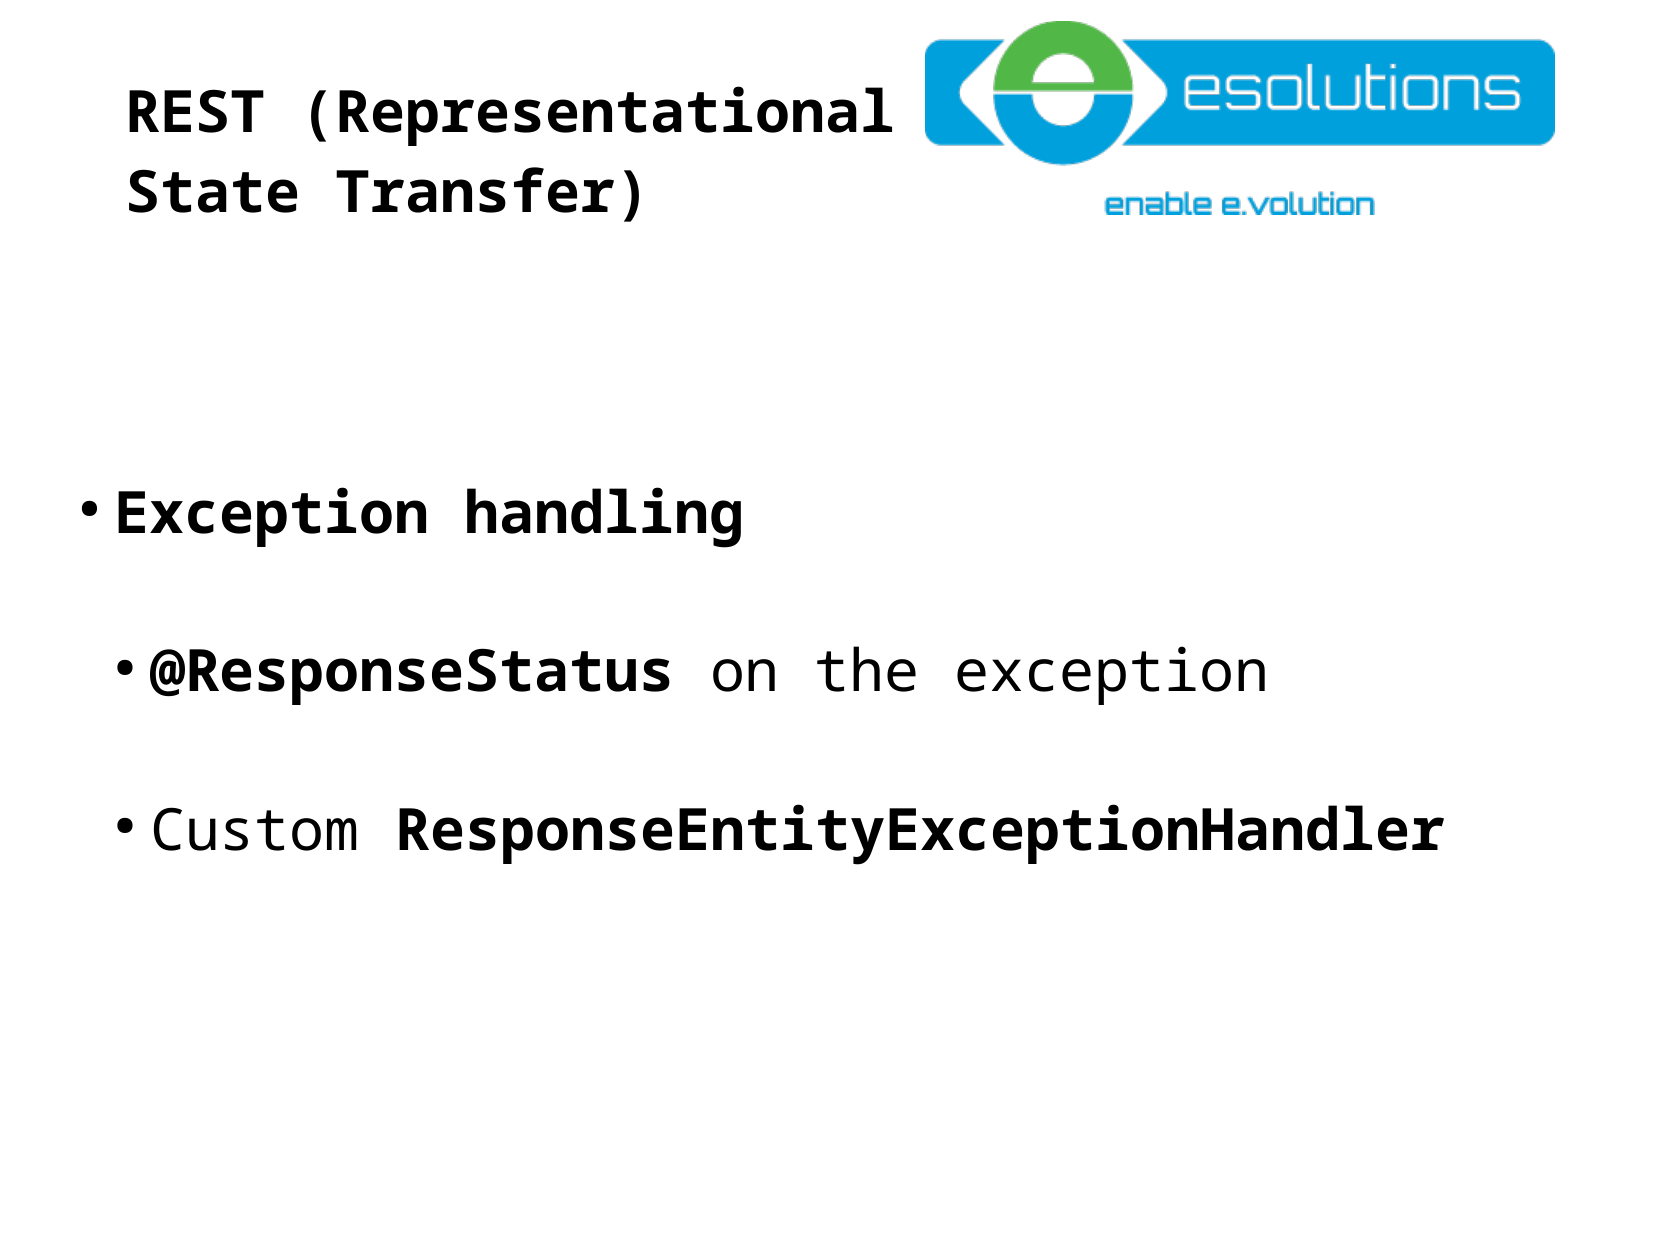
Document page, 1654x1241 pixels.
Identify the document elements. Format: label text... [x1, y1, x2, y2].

picture [1444, 75, 1479, 110]
picture [1325, 75, 1361, 110]
picture [1110, 201, 1120, 205]
picture [1226, 75, 1261, 110]
picture [1340, 201, 1351, 211]
picture [1185, 75, 1220, 110]
picture [1169, 201, 1179, 211]
picture [1197, 201, 1208, 205]
picture [1390, 75, 1396, 110]
subtitle Exception handling @ResponseStatus on the exception Custom ResponseEntityExceptionHandler [79, 255, 1561, 1084]
picture [1485, 75, 1521, 110]
picture [1130, 201, 1139, 215]
text_box REST (Representational State Transfer) [75, 63, 916, 217]
picture [1366, 64, 1385, 110]
picture [1403, 75, 1438, 110]
picture [925, 21, 1555, 215]
picture [1307, 64, 1319, 110]
picture [1360, 201, 1370, 215]
picture [1267, 75, 1302, 110]
picture [1226, 201, 1236, 205]
